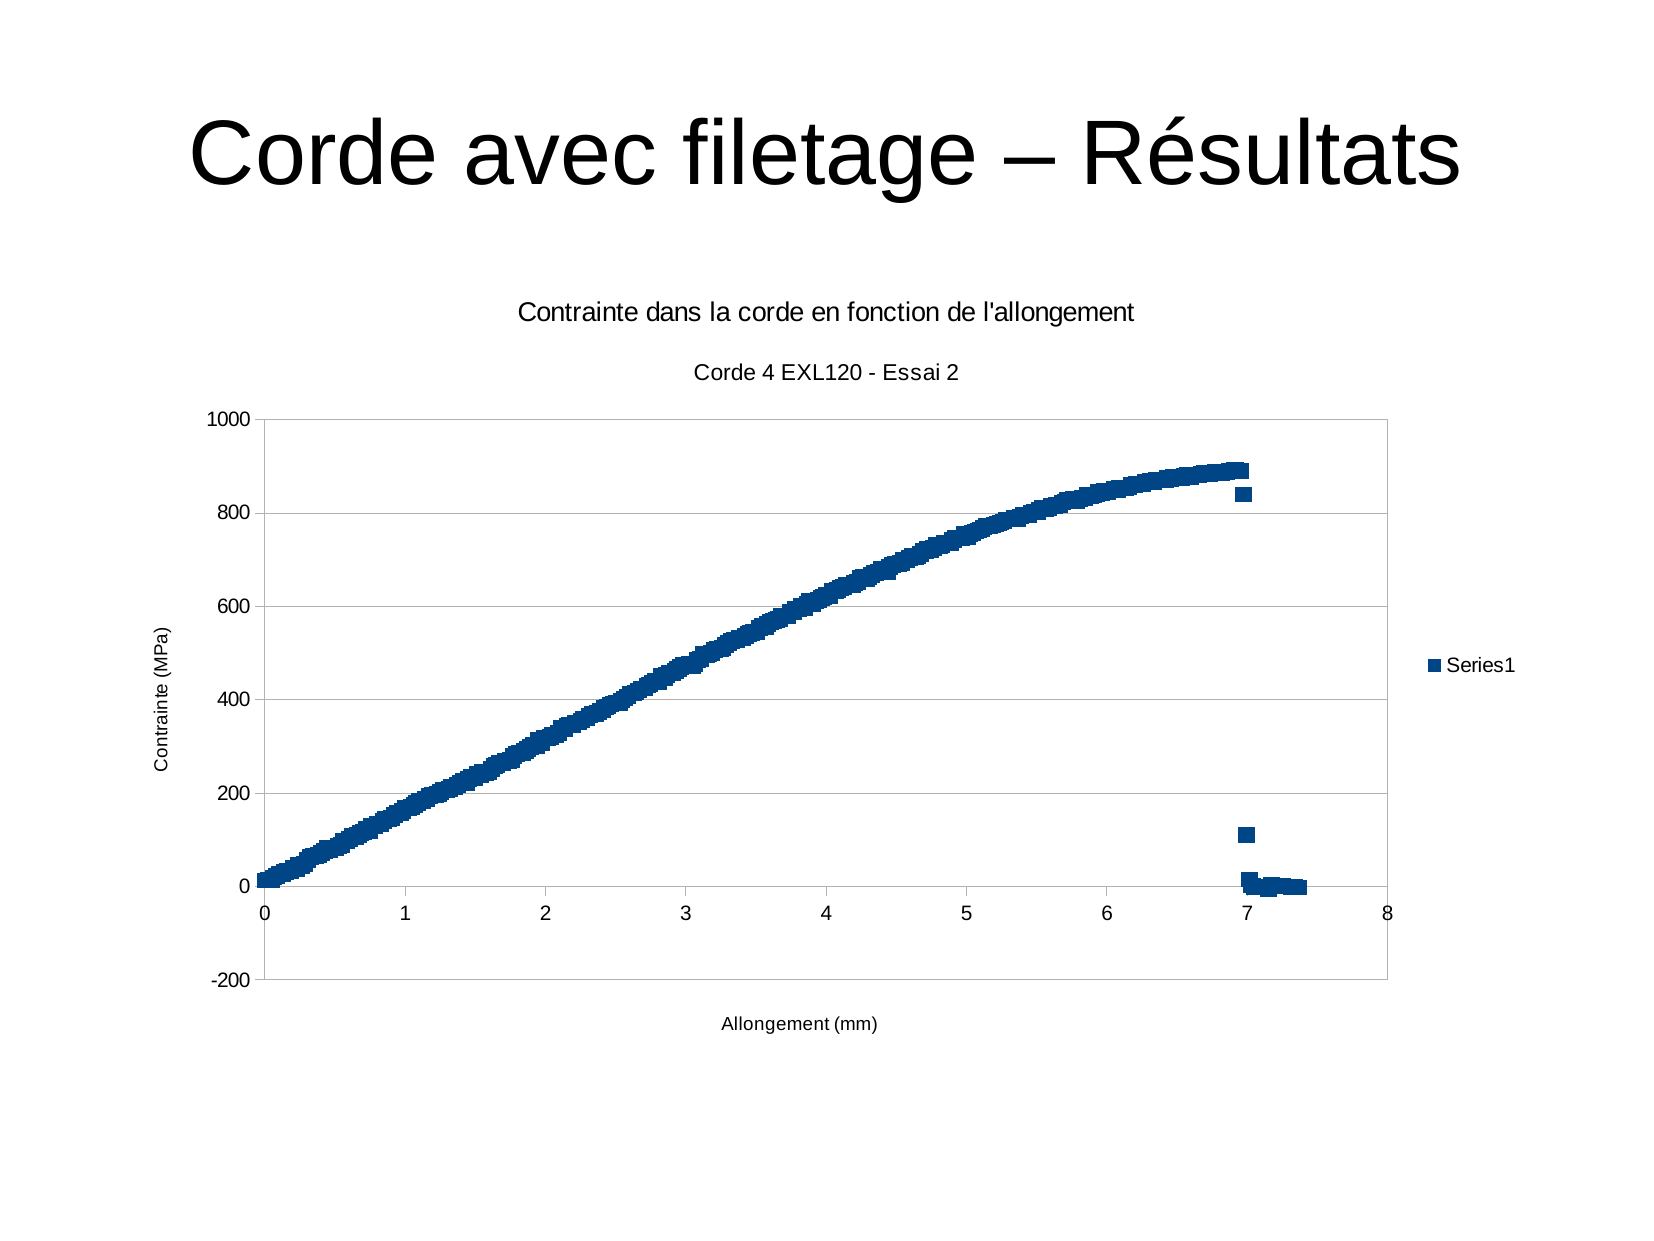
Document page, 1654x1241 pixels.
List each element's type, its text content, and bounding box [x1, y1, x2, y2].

chart [118, 265, 1535, 1066]
title Corde avec filetage – Résultats [82, 49, 1571, 257]
